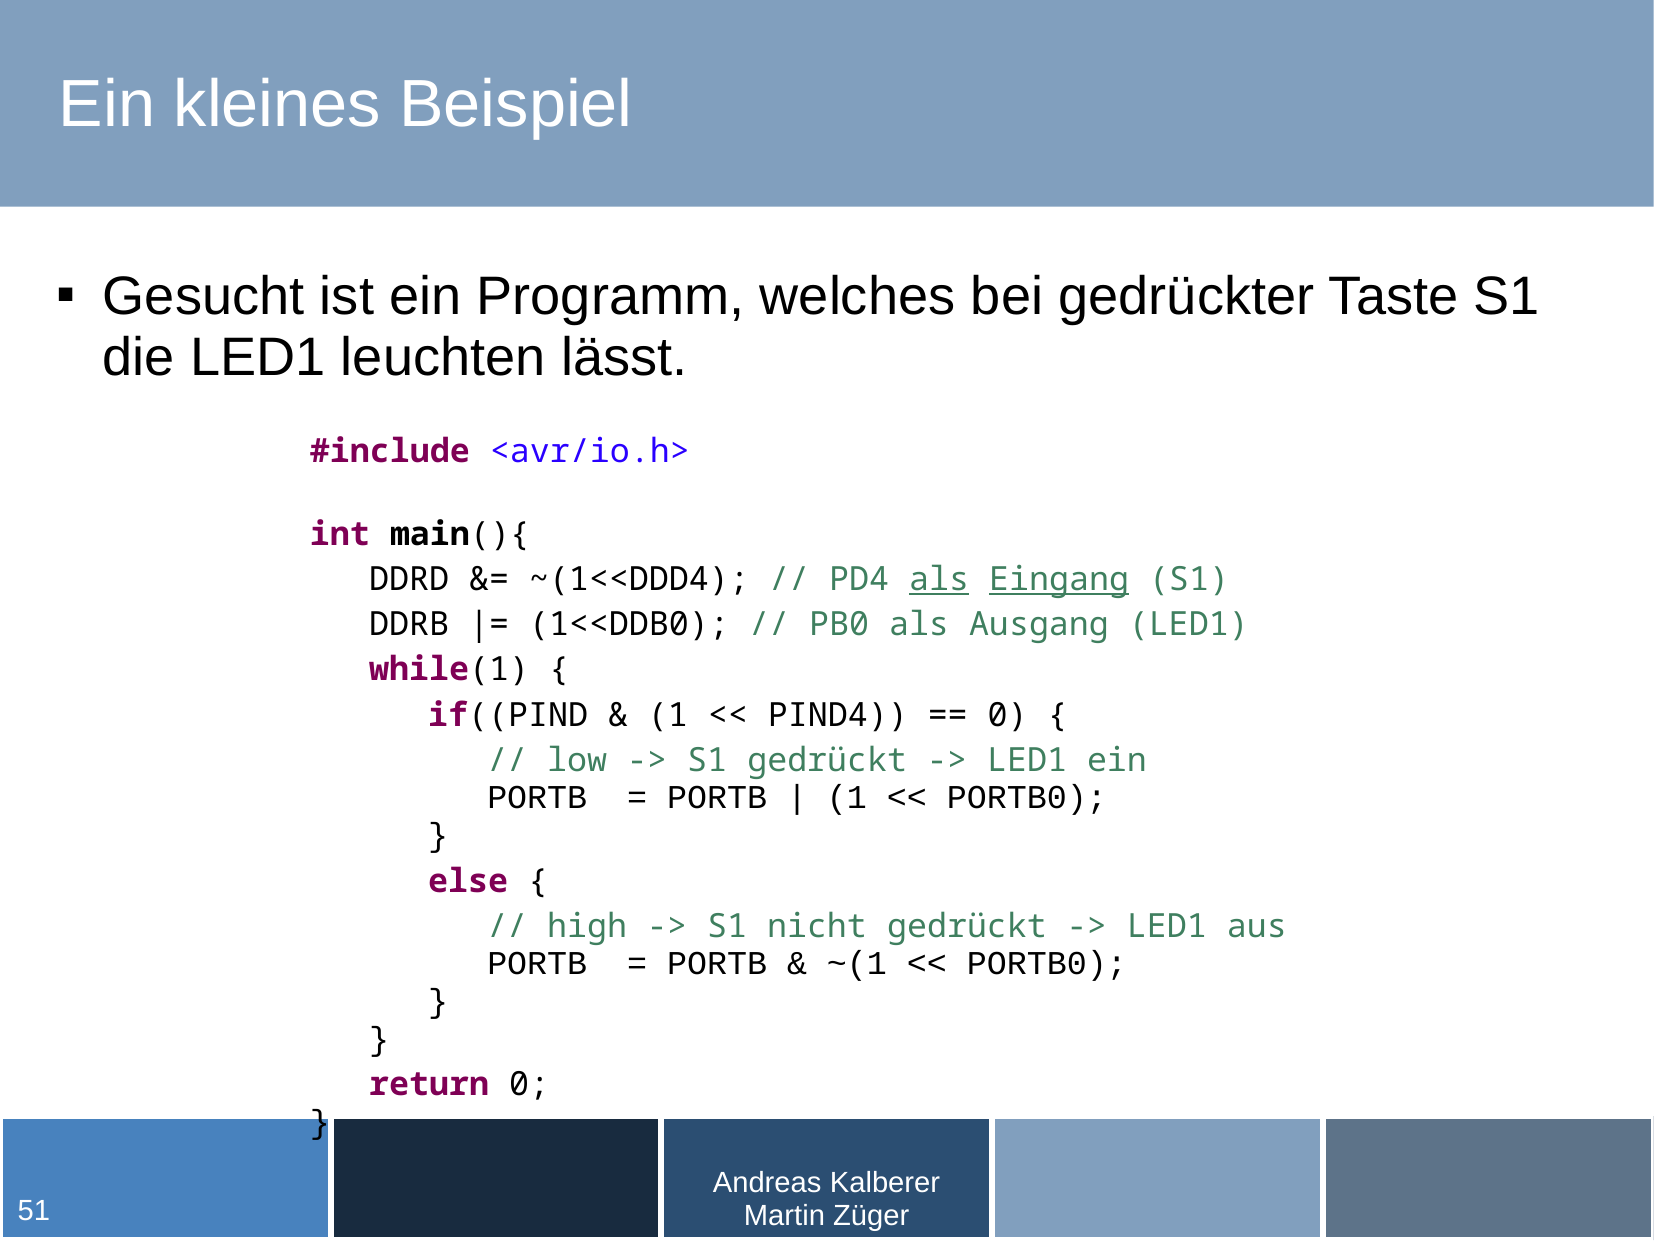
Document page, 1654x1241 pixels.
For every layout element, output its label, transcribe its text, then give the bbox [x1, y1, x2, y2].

list Gesucht ist ein Programm, welches bei gedrückter Taste S1 die LED1 leuchten lässt. [59, 265, 1577, 402]
text_box #include <avr/io.h> int main(){ DDRD &= ~(1<<DDD4); // PD4 als Eingang (S1) DDRB |= (1<<DDB0); // PB0 als Ausgang (LED1) while(1) { if((PIND & (1 << PIND4)) == 0) { // low -> S1 gedrückt -> LED1 ein PORTB = PORTB | (1 << PORTB0); } else { // high -> S1 nicht gedrückt -> LED1 aus PORTB = PORTB & ~(1 << PORTB0); } } return 0; } [295, 419, 1323, 1087]
title Ein kleines Beispiel [59, 29, 1595, 178]
